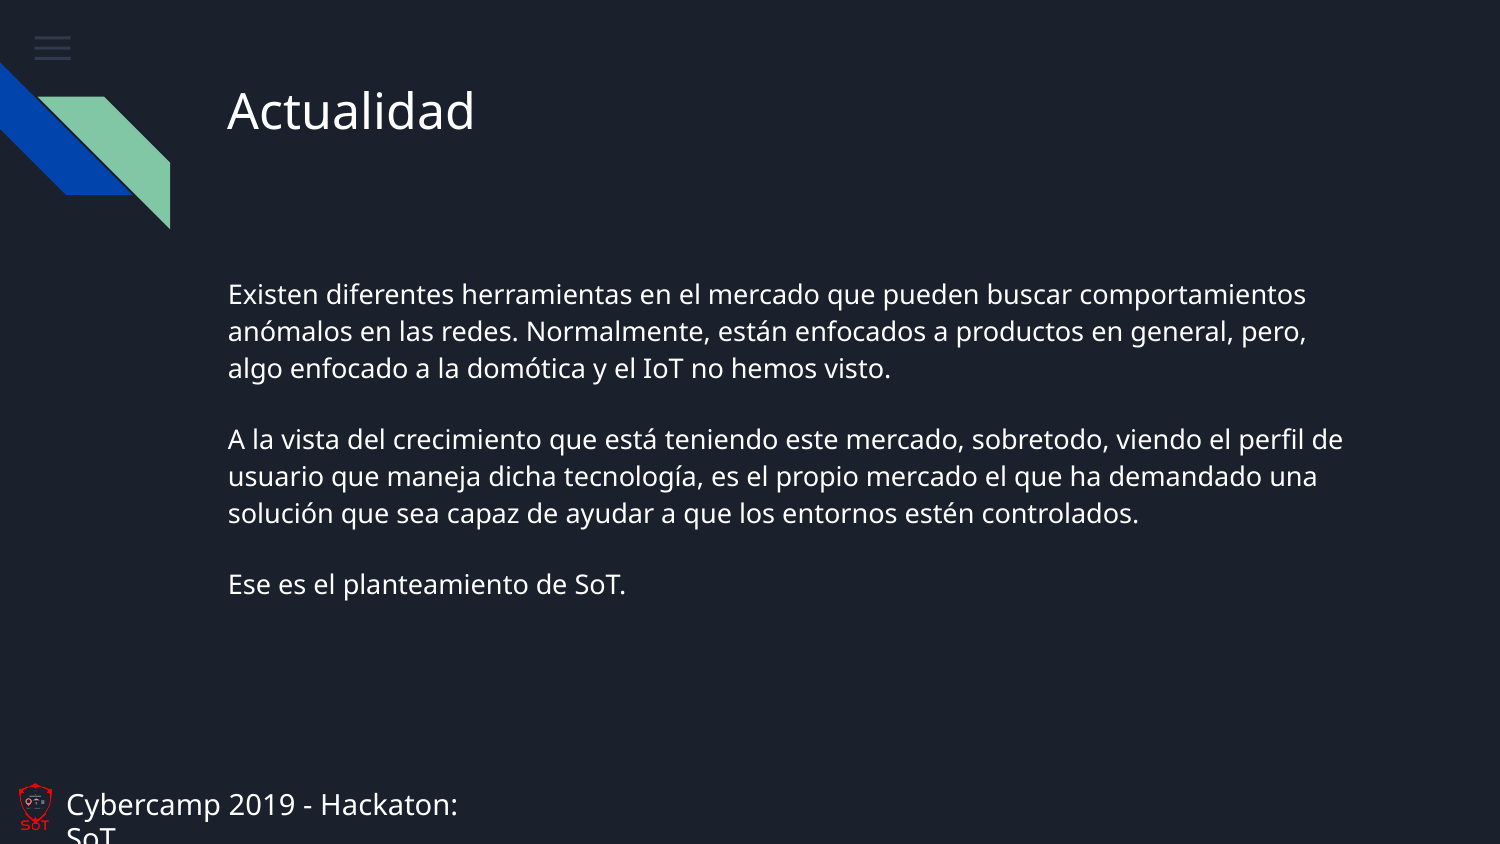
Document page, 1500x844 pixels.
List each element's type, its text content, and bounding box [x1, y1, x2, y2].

title Actualidad [212, 64, 1368, 215]
list Existen diferentes herramientas en el mercado que pueden buscar comportamientos anómalos en las redes. Normalmente, están enfocados a productos en general, pero, algo enfocado a la domótica y el IoT no hemos visto. A la vista del crecimiento que está teniendo este mercado, sobretodo, viendo el perfil de usuario que maneja dicha tecnología, es el propio mercado el que ha demandado una solución que sea capaz de ayudar a que los entornos estén controlados. Ese es el planteamiento de SoT. [212, 257, 1368, 735]
picture [19, 783, 52, 830]
